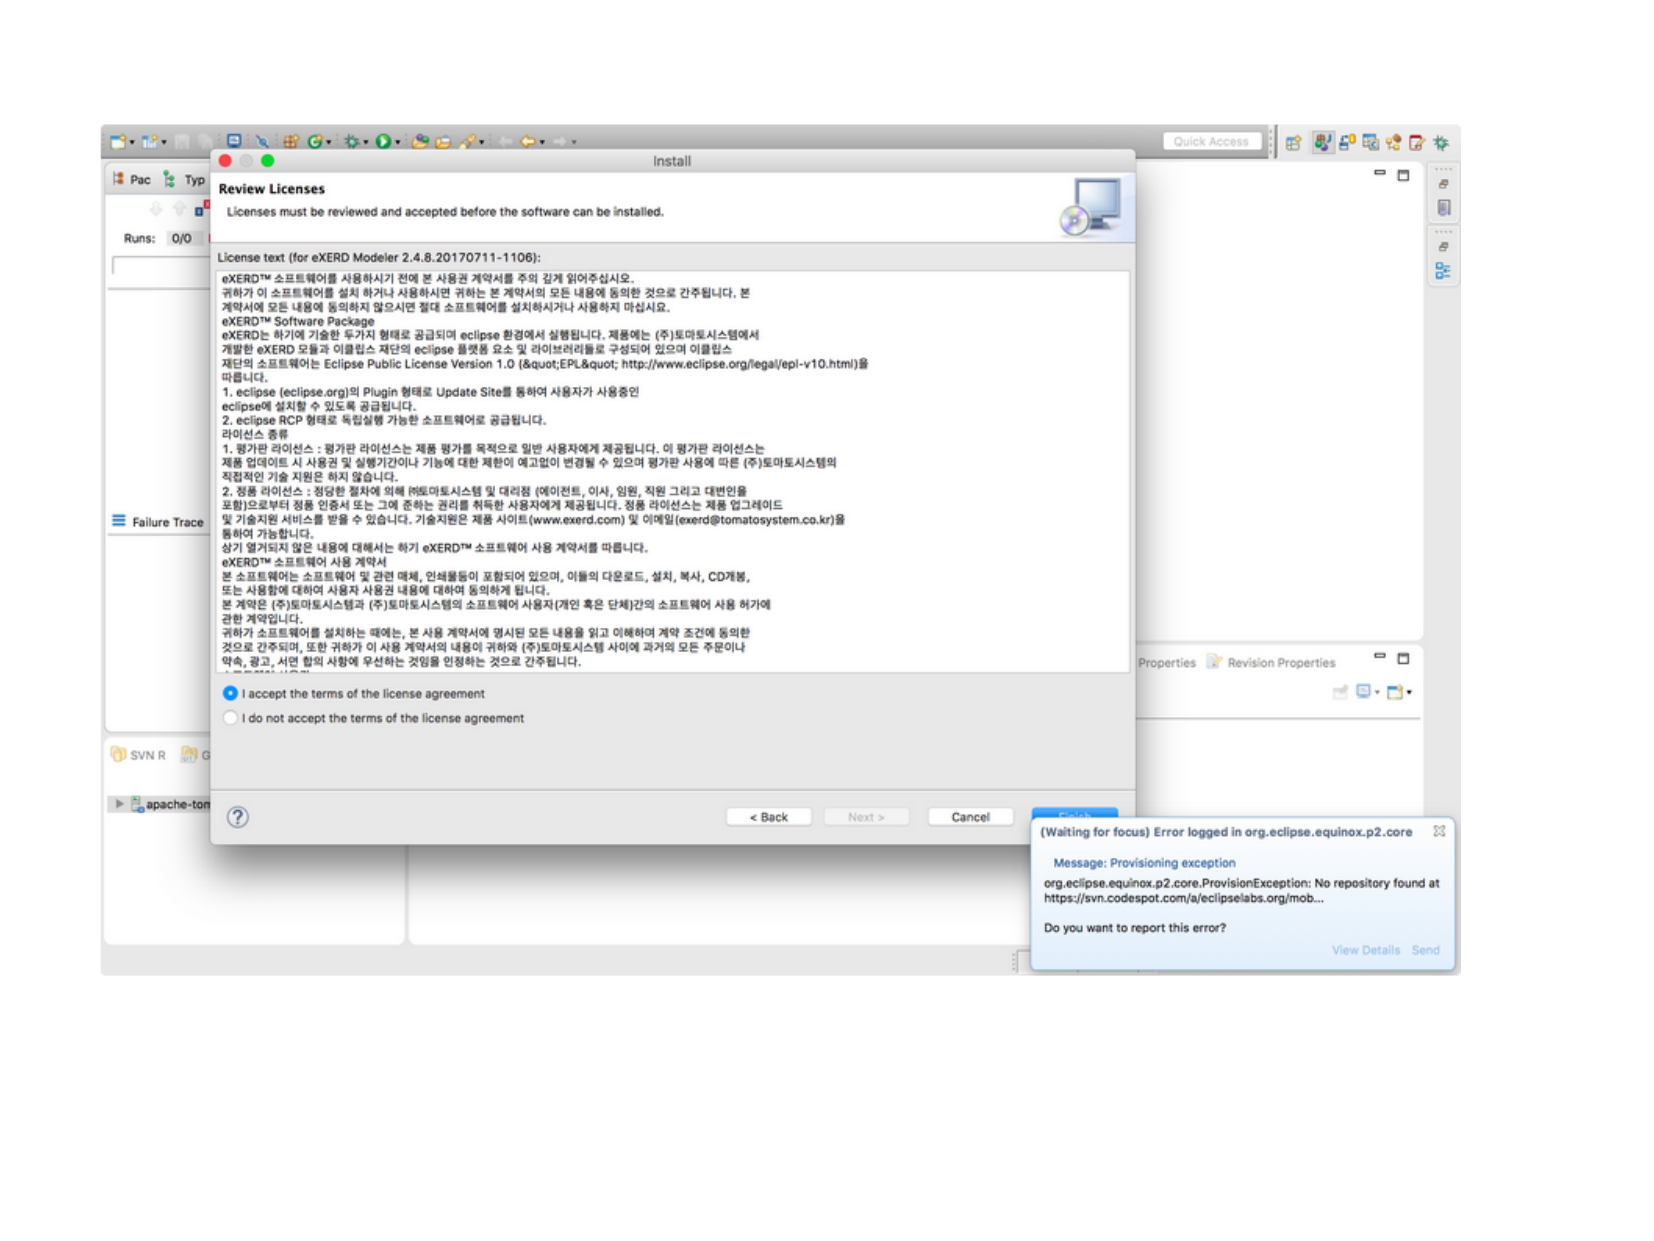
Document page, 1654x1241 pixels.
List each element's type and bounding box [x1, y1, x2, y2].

picture [98, 120, 1461, 979]
